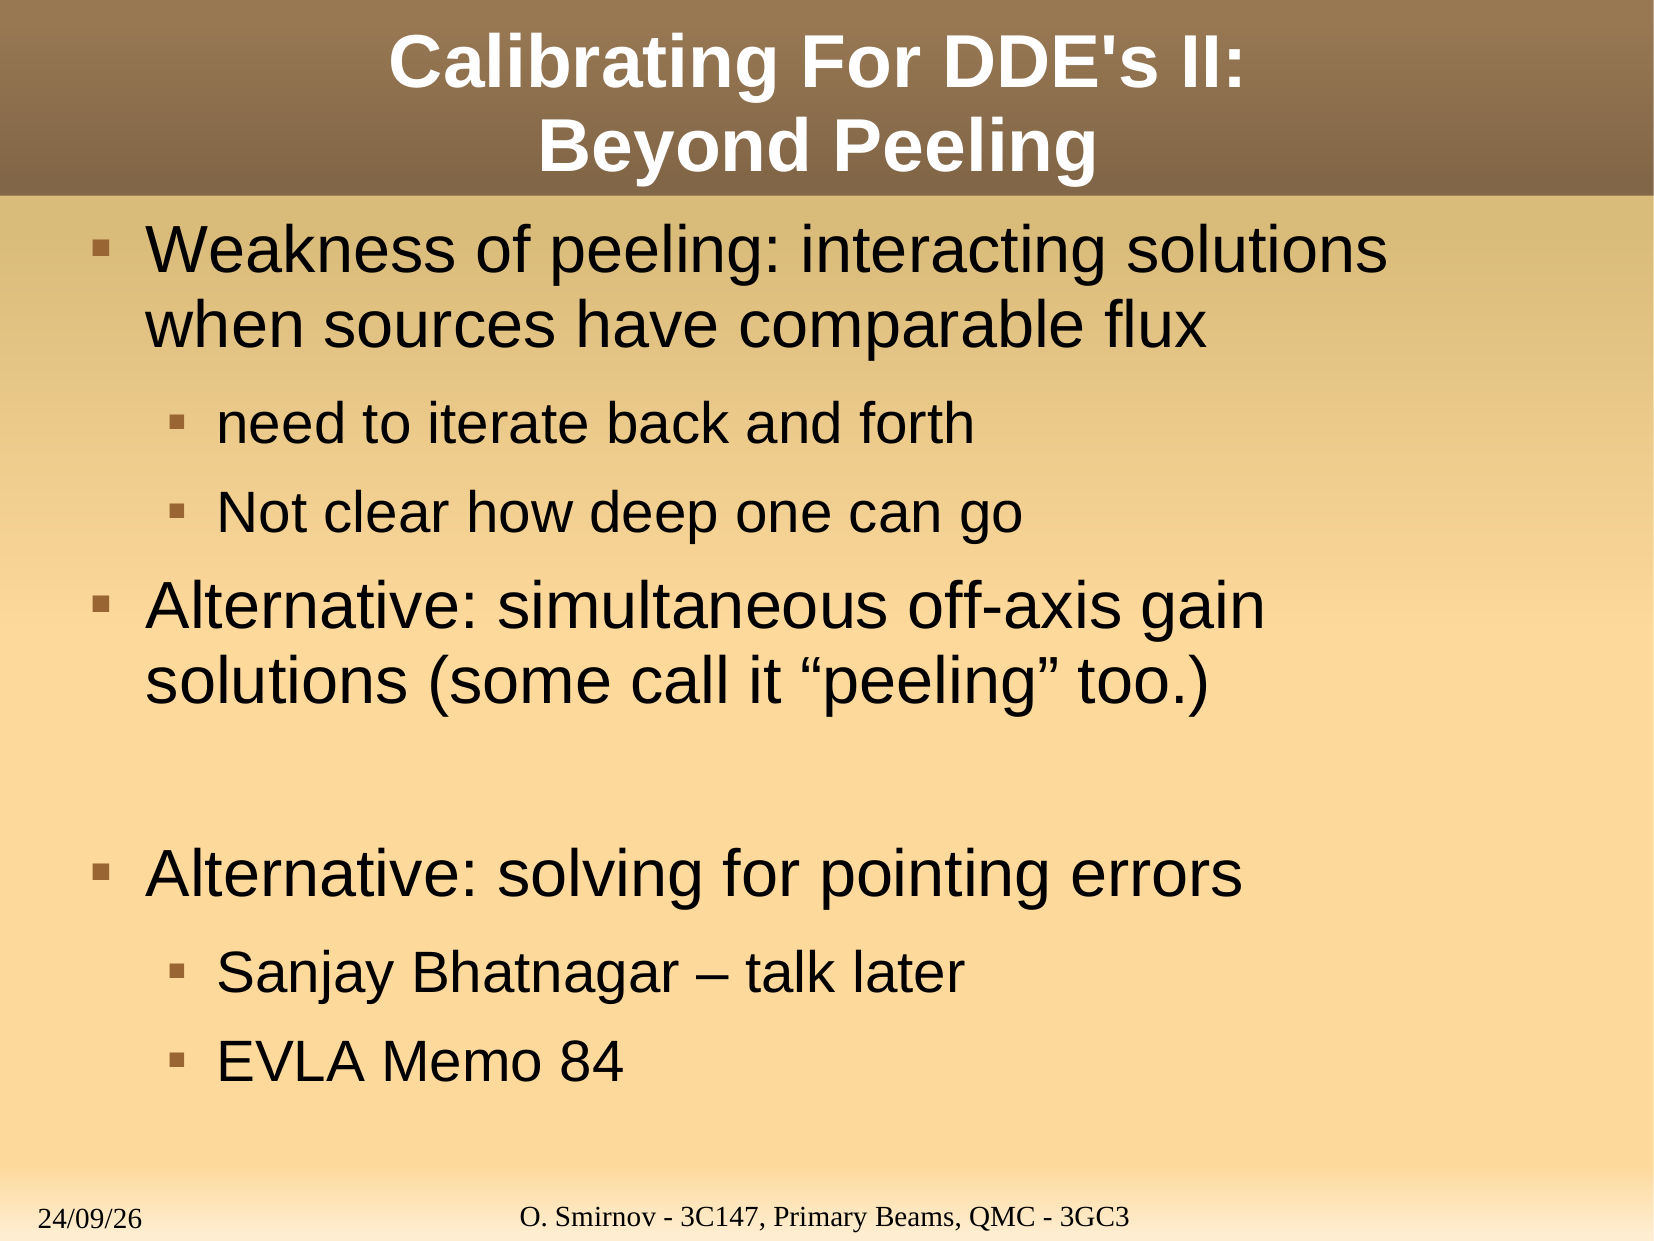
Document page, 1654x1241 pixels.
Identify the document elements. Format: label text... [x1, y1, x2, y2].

list Weakness of peeling: interacting solutions when sources have comparable flux need to iterate back and forth Not clear how deep one can go Alternative: simultaneous off-axis gain solutions (some call it “peeling” too.) Alternative: solving for pointing errors Sanjay Bhatnagar – talk later EVLA Memo 84 [75, 211, 1488, 1094]
picture [0, 0, 1654, 1241]
title Calibrating For DDE's II: Beyond Peeling [112, 0, 1525, 208]
